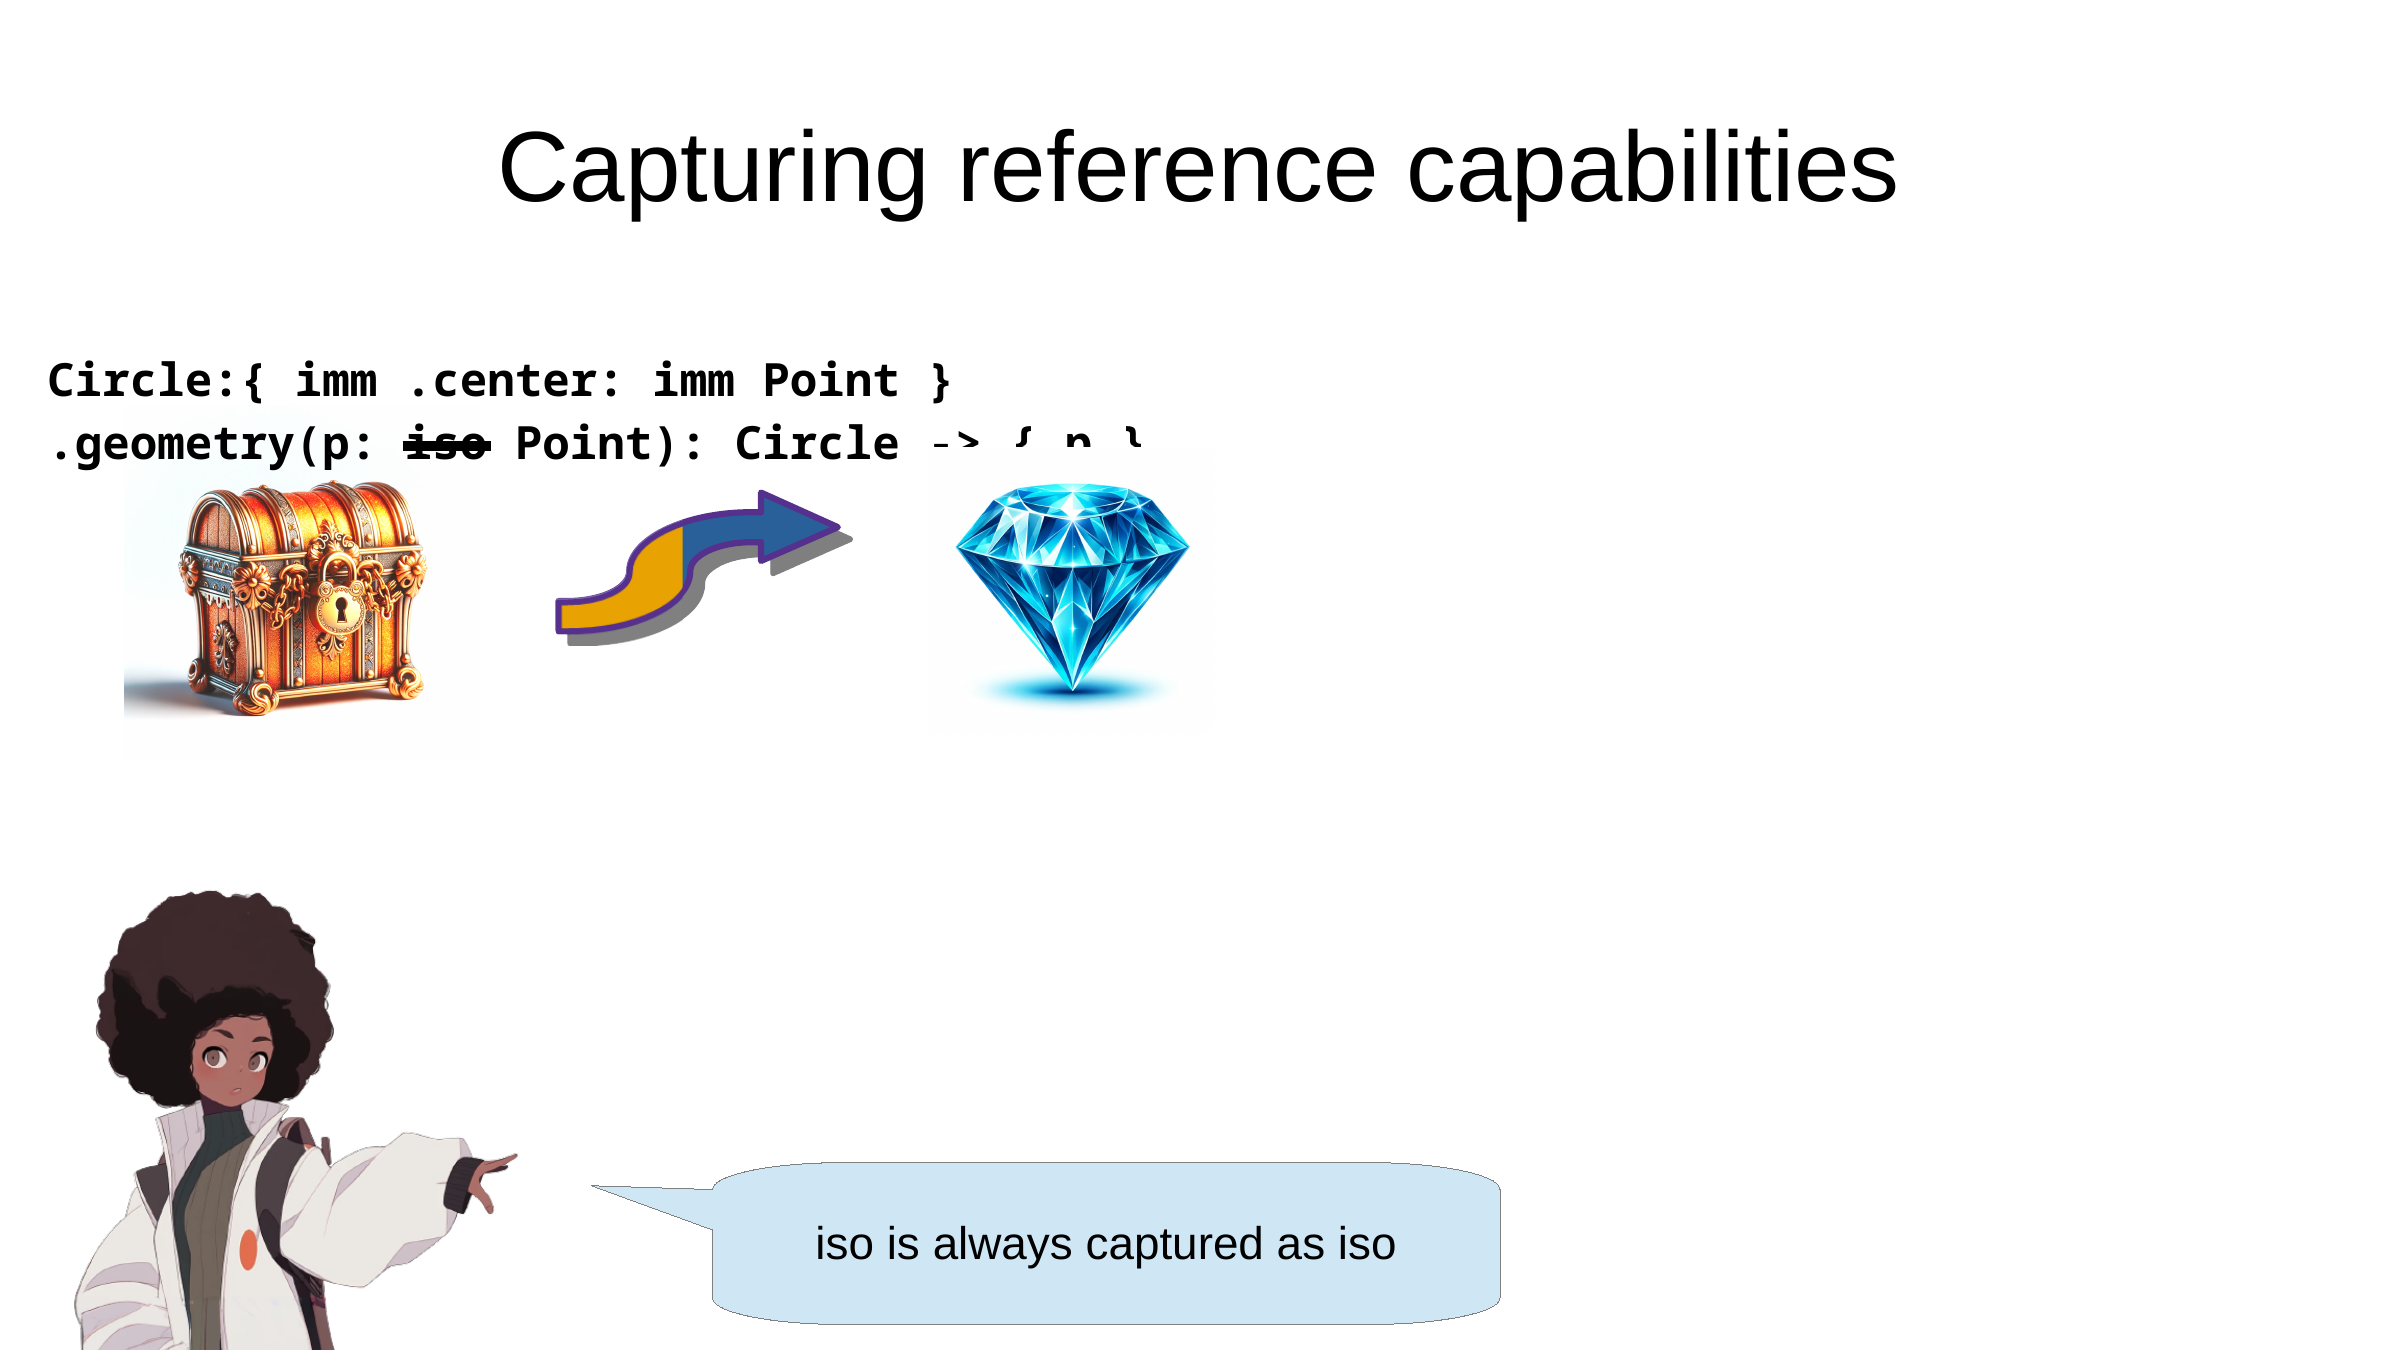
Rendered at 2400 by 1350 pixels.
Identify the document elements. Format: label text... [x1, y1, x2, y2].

picture [555, 476, 683, 646]
text_box iso is always captured as iso [591, 1162, 1501, 1325]
text_box [683, 492, 838, 592]
title Capturing reference capabilities [120, 53, 2280, 277]
picture [0, 871, 553, 1350]
picture [927, 447, 1214, 734]
text_box Circle:{ imm .center: imm Point } .geometry(p: iso Point): Circle -> { p } [32, 277, 2358, 1350]
